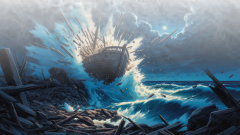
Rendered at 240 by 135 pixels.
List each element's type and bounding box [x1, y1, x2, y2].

picture [0, 86, 240, 135]
text_box [0, 0, 240, 86]
